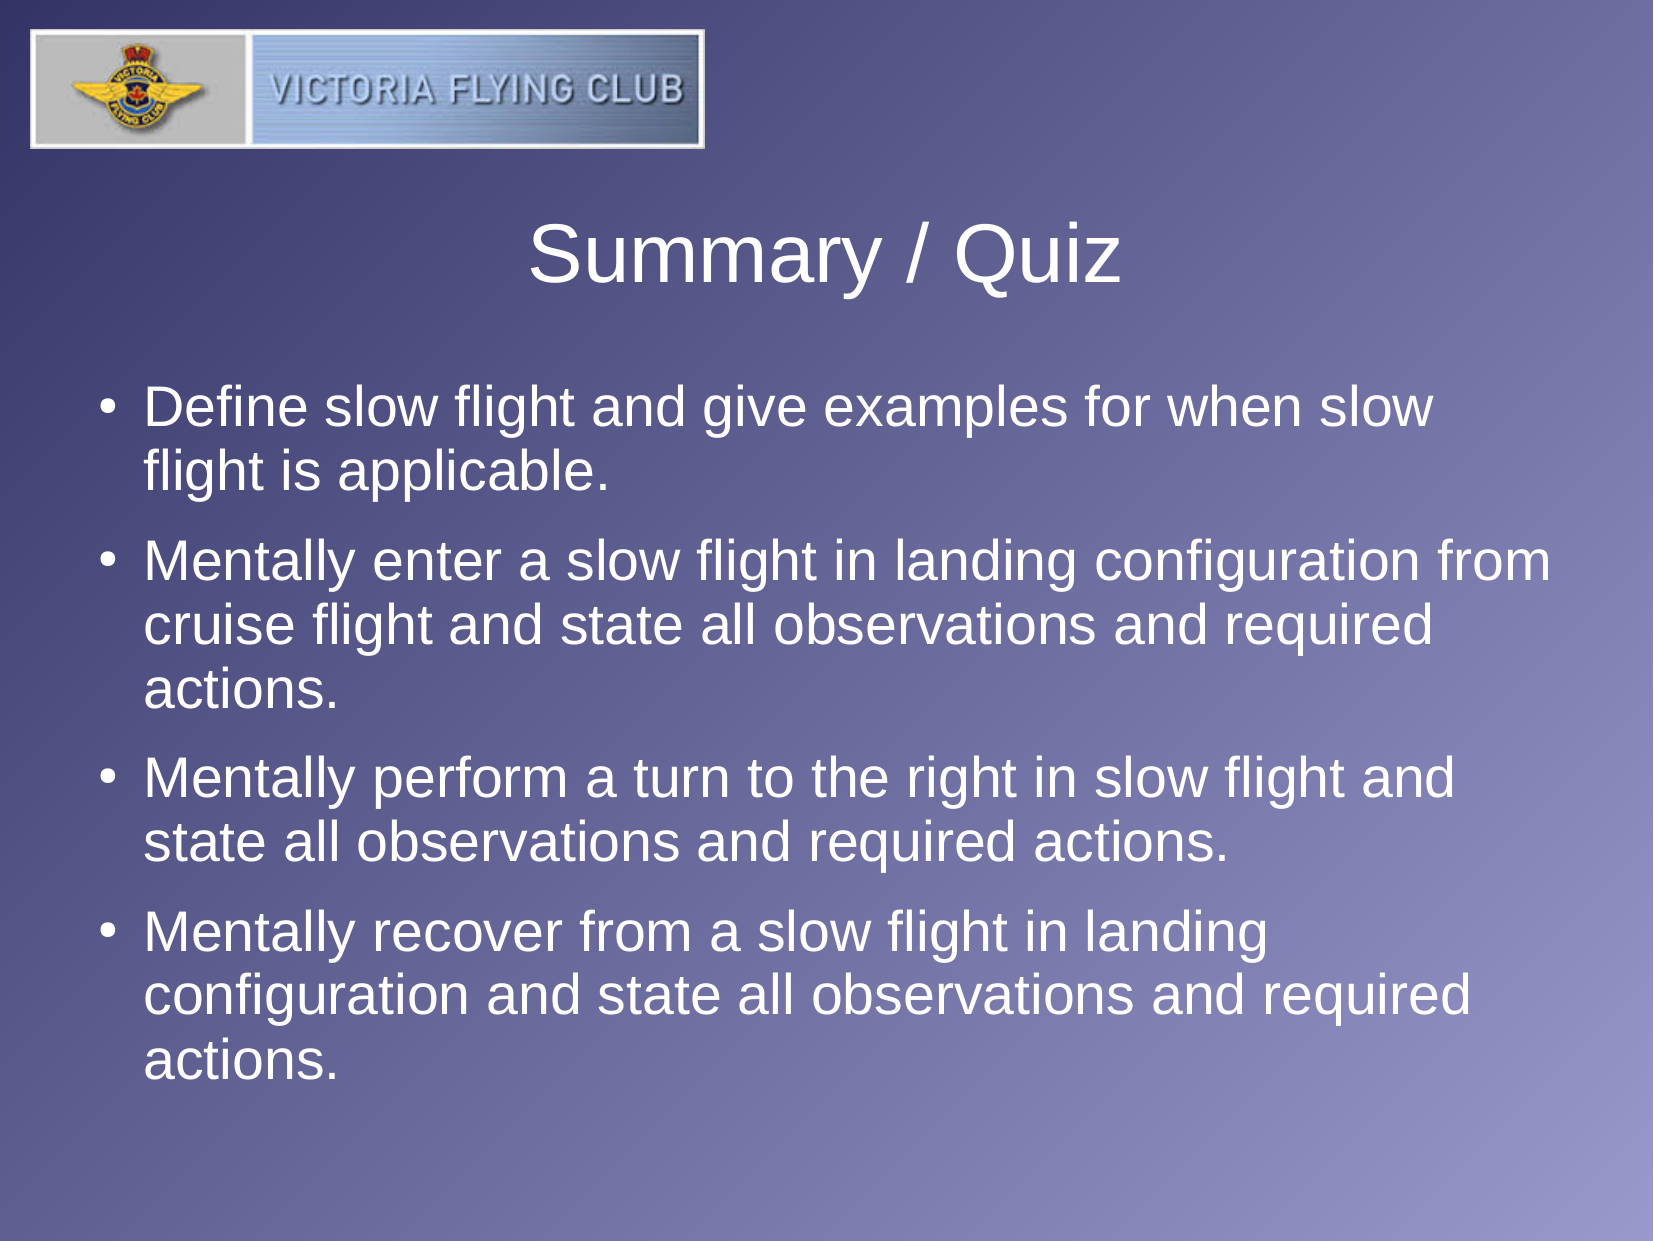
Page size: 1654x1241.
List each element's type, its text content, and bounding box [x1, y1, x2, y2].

title Summary / Quiz [82, 150, 1571, 358]
list Define slow flight and give examples for when slow flight is applicable. Mentally enter a slow flight in landing configuration from cruise flight and state all observations and required actions. Mentally perform a turn to the right in slow flight and state all observations and required actions. Mentally recover from a slow flight in landing configuration and state all observations and required actions. [82, 375, 1571, 1095]
picture [30, 29, 705, 149]
